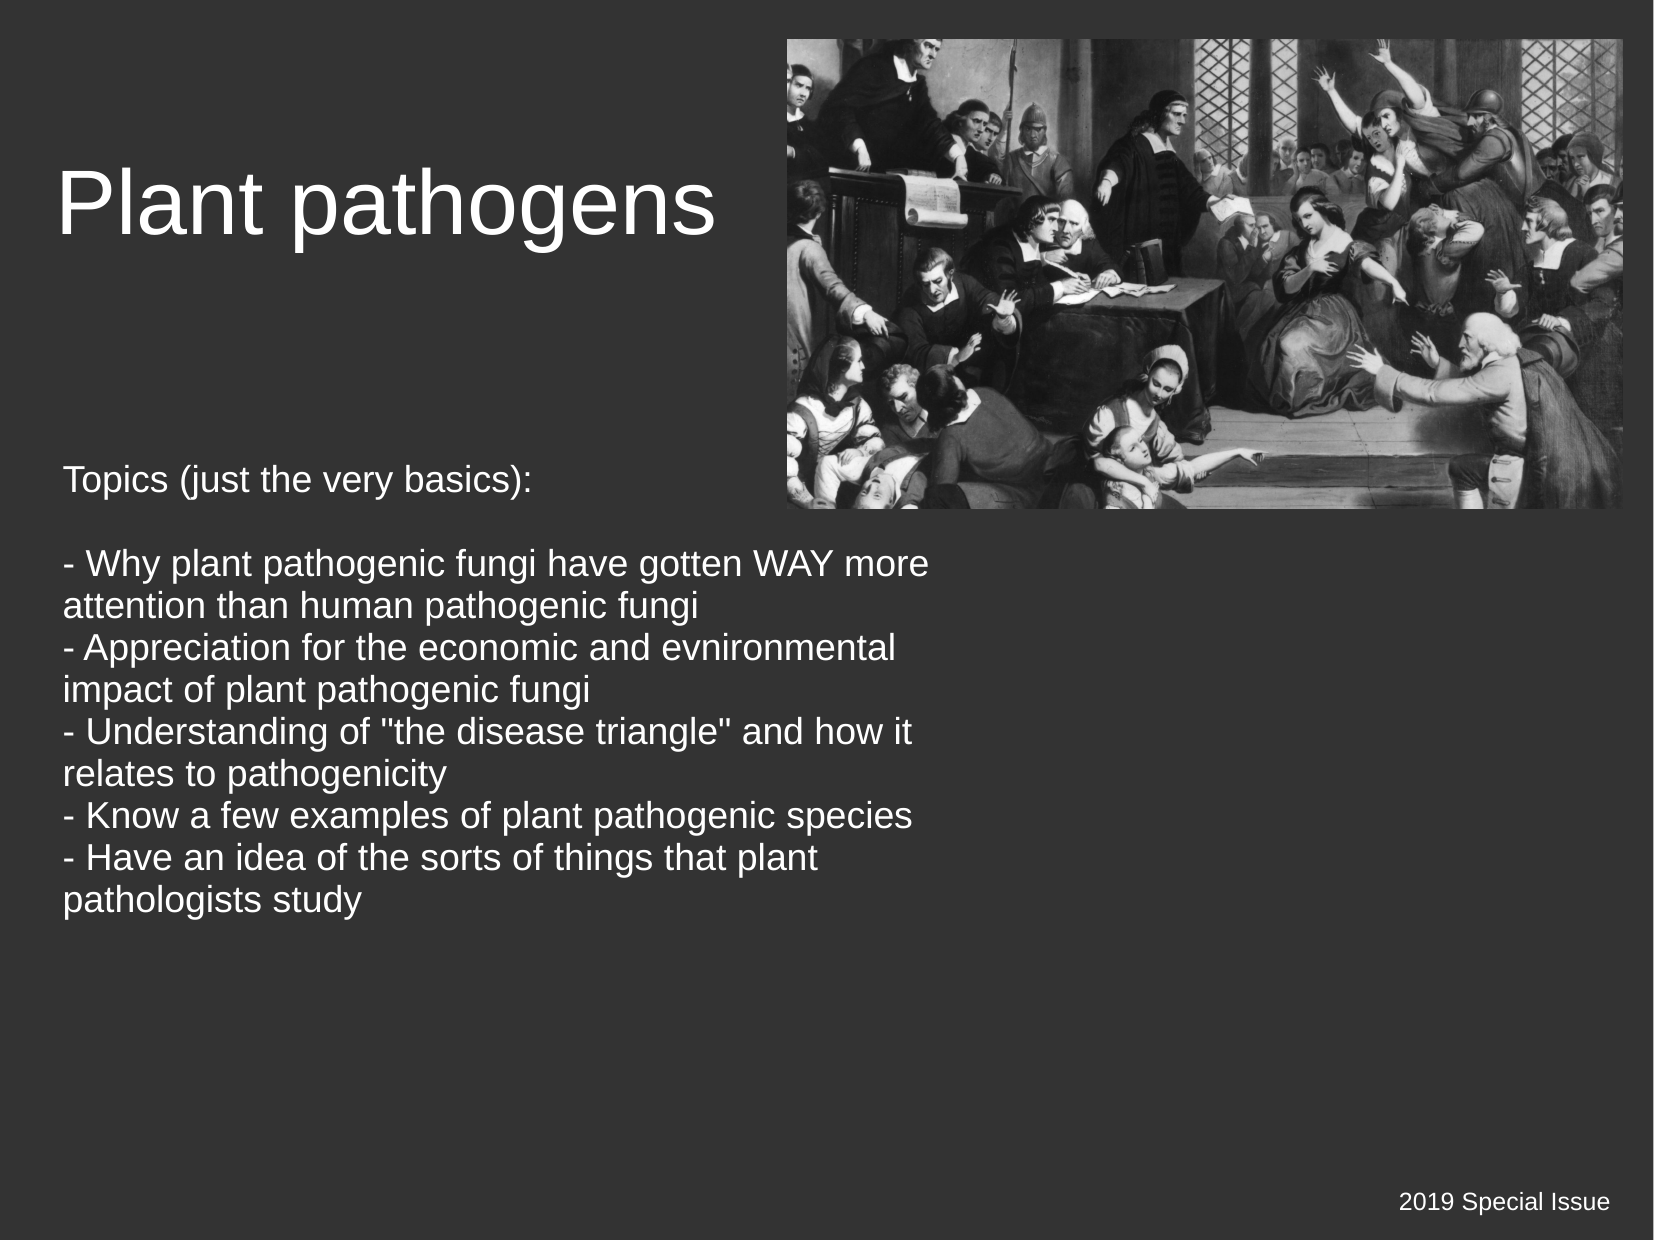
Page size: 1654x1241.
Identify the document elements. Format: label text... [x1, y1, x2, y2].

text_box Topics (just the very basics): - Why plant pathogenic fungi have gotten WAY more attention than human pathogenic fungi - Appreciation for the economic and evnironmental impact of plant pathogenic fungi - Understanding of "the disease triangle" and how it relates to pathogenicity - Know a few examples of plant pathogenic species - Have an idea of the sorts of things that plant pathologists study [48, 451, 1004, 1096]
title Plant pathogens [48, 48, 726, 357]
text_box 2019 Special Issue [1172, 1180, 1626, 1224]
picture [787, 39, 1623, 509]
